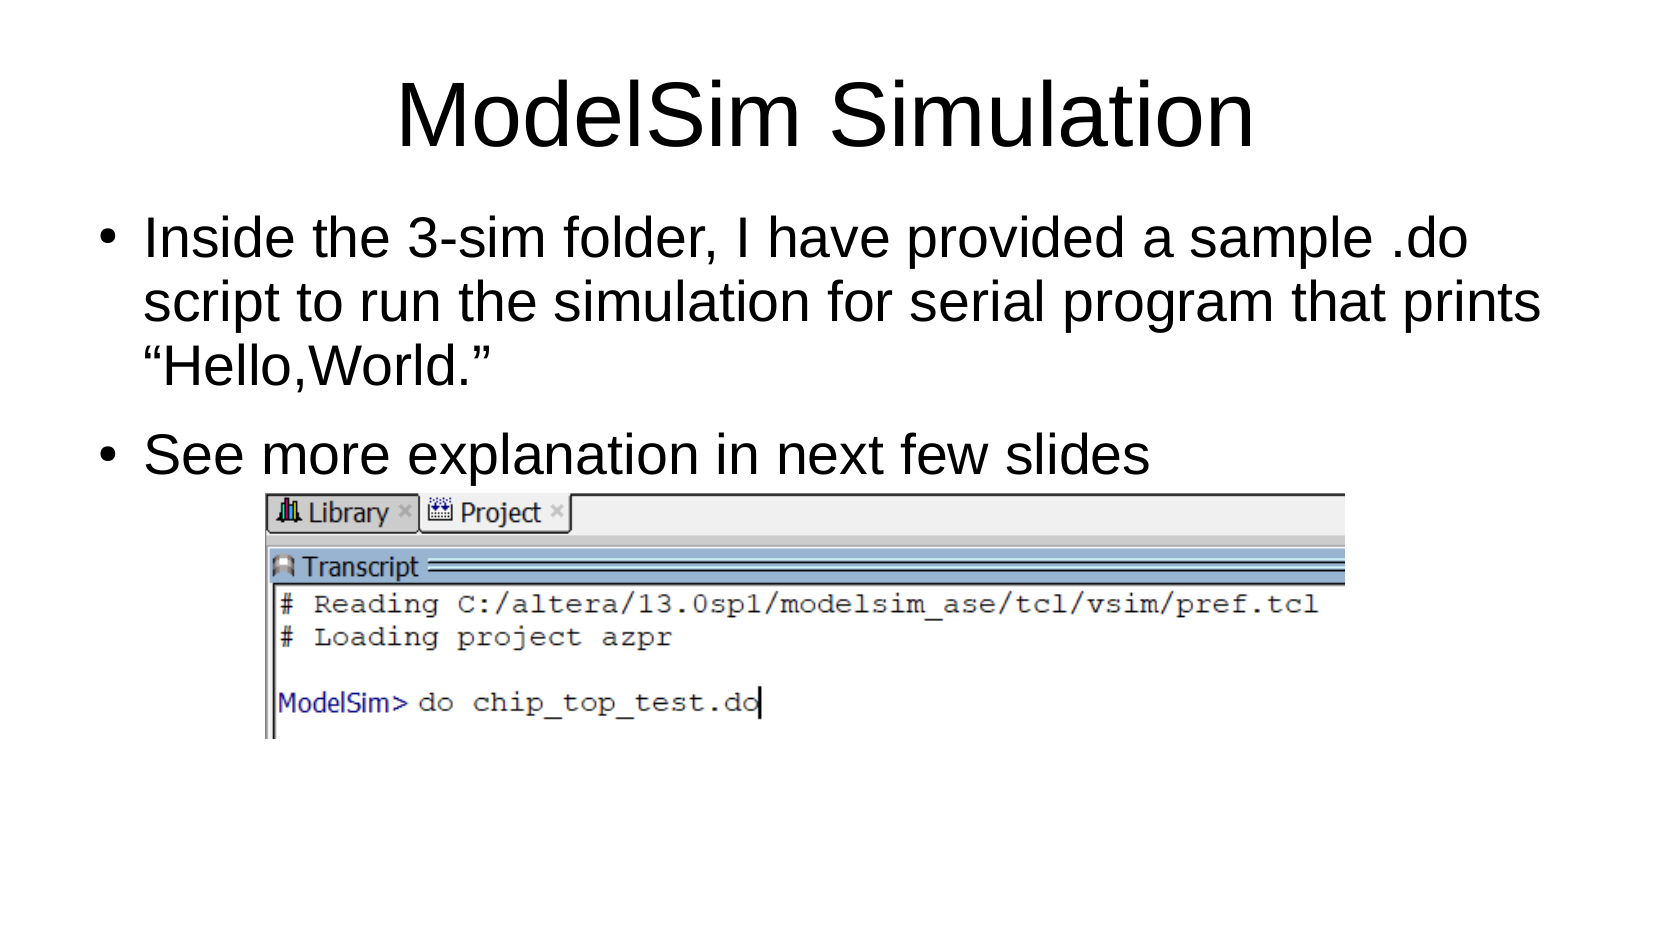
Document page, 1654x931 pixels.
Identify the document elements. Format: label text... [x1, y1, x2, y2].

picture [265, 493, 1345, 739]
list Inside the 3-sim folder, I have provided a sample .do script to run the simulation for serial program that prints “Hello,World.” See more explanation in next few slides [82, 205, 1571, 491]
title ModelSim Simulation [82, 37, 1571, 193]
